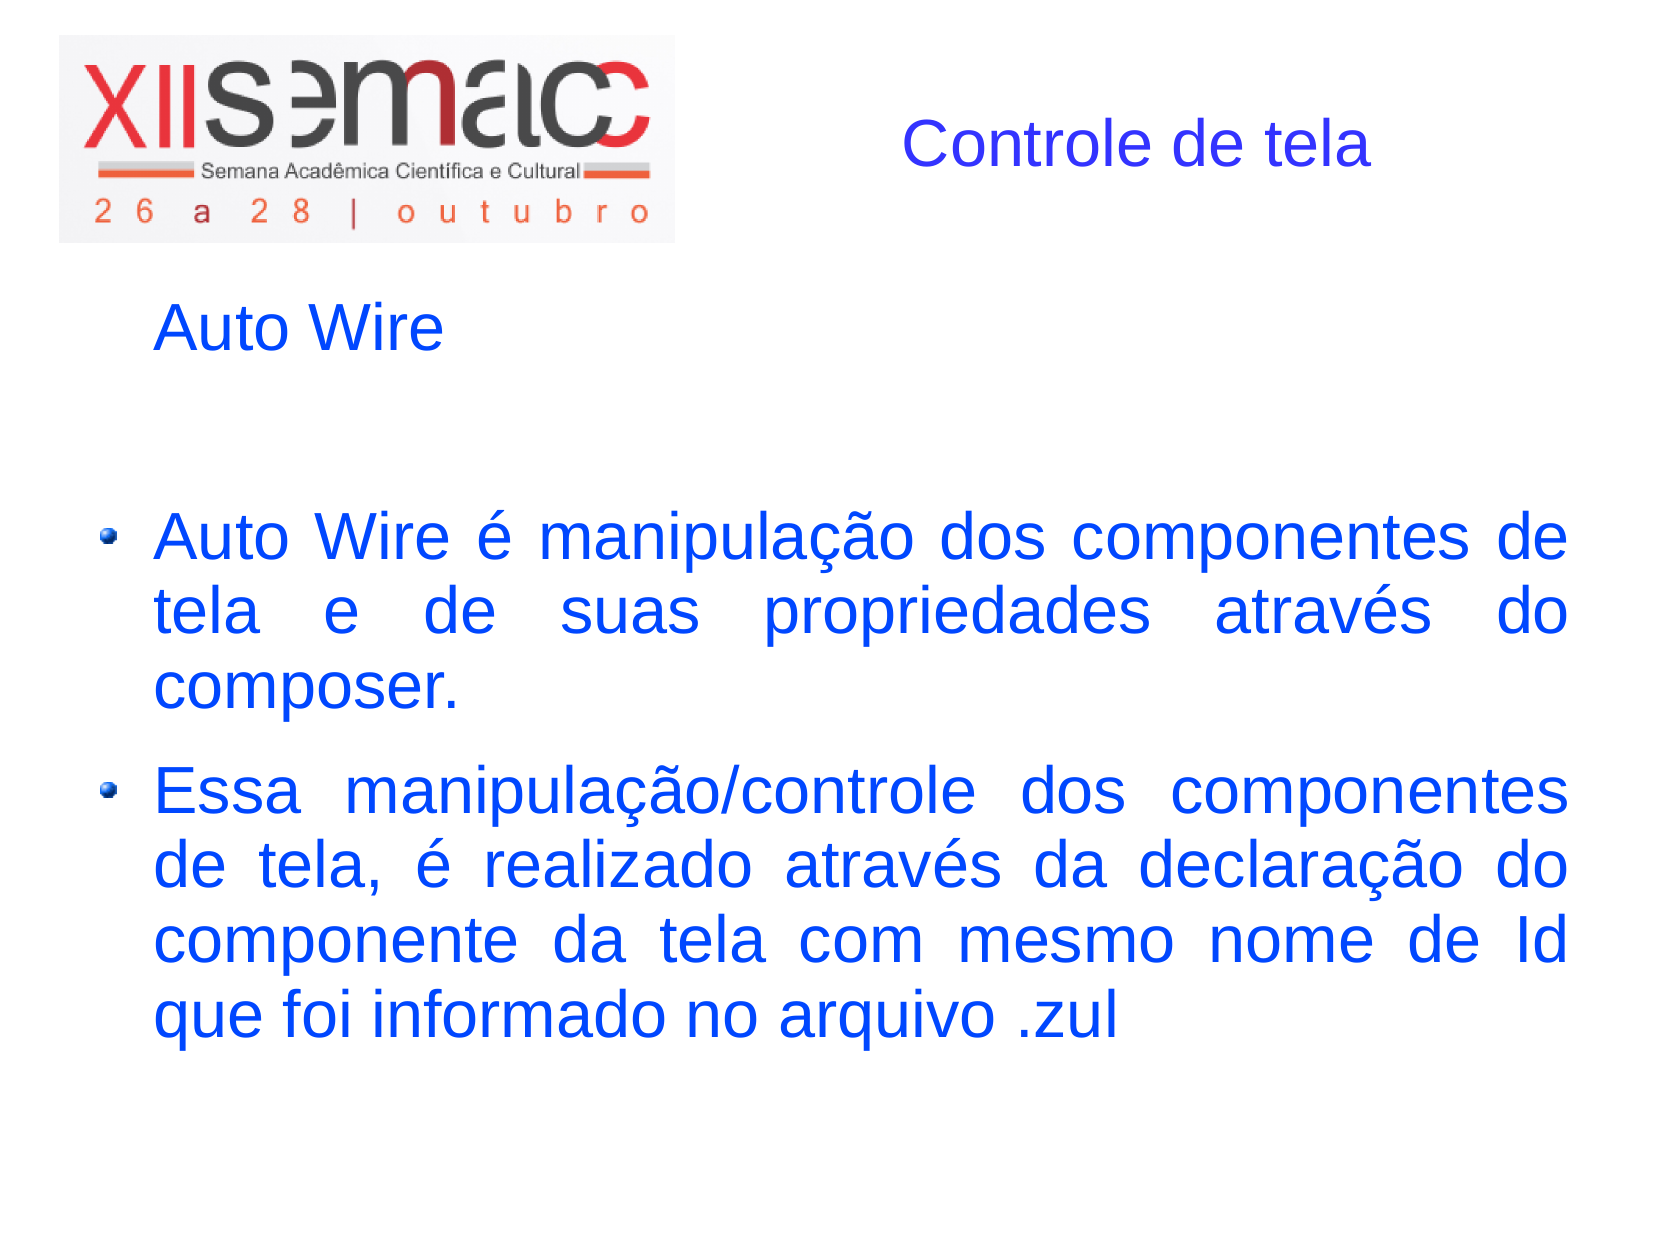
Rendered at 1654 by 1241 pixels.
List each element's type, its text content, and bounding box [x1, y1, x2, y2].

title Controle de tela [679, 49, 1595, 237]
picture [59, 35, 675, 243]
list Auto Wire Auto Wire é manipulação dos componentes de tela e de suas propriedades através do composer. Essa manipulação/controle dos componentes de tela, é realizado através da declaração do componente da tela com mesmo nome de Id que foi informado no arquivo .zul [82, 290, 1571, 1109]
